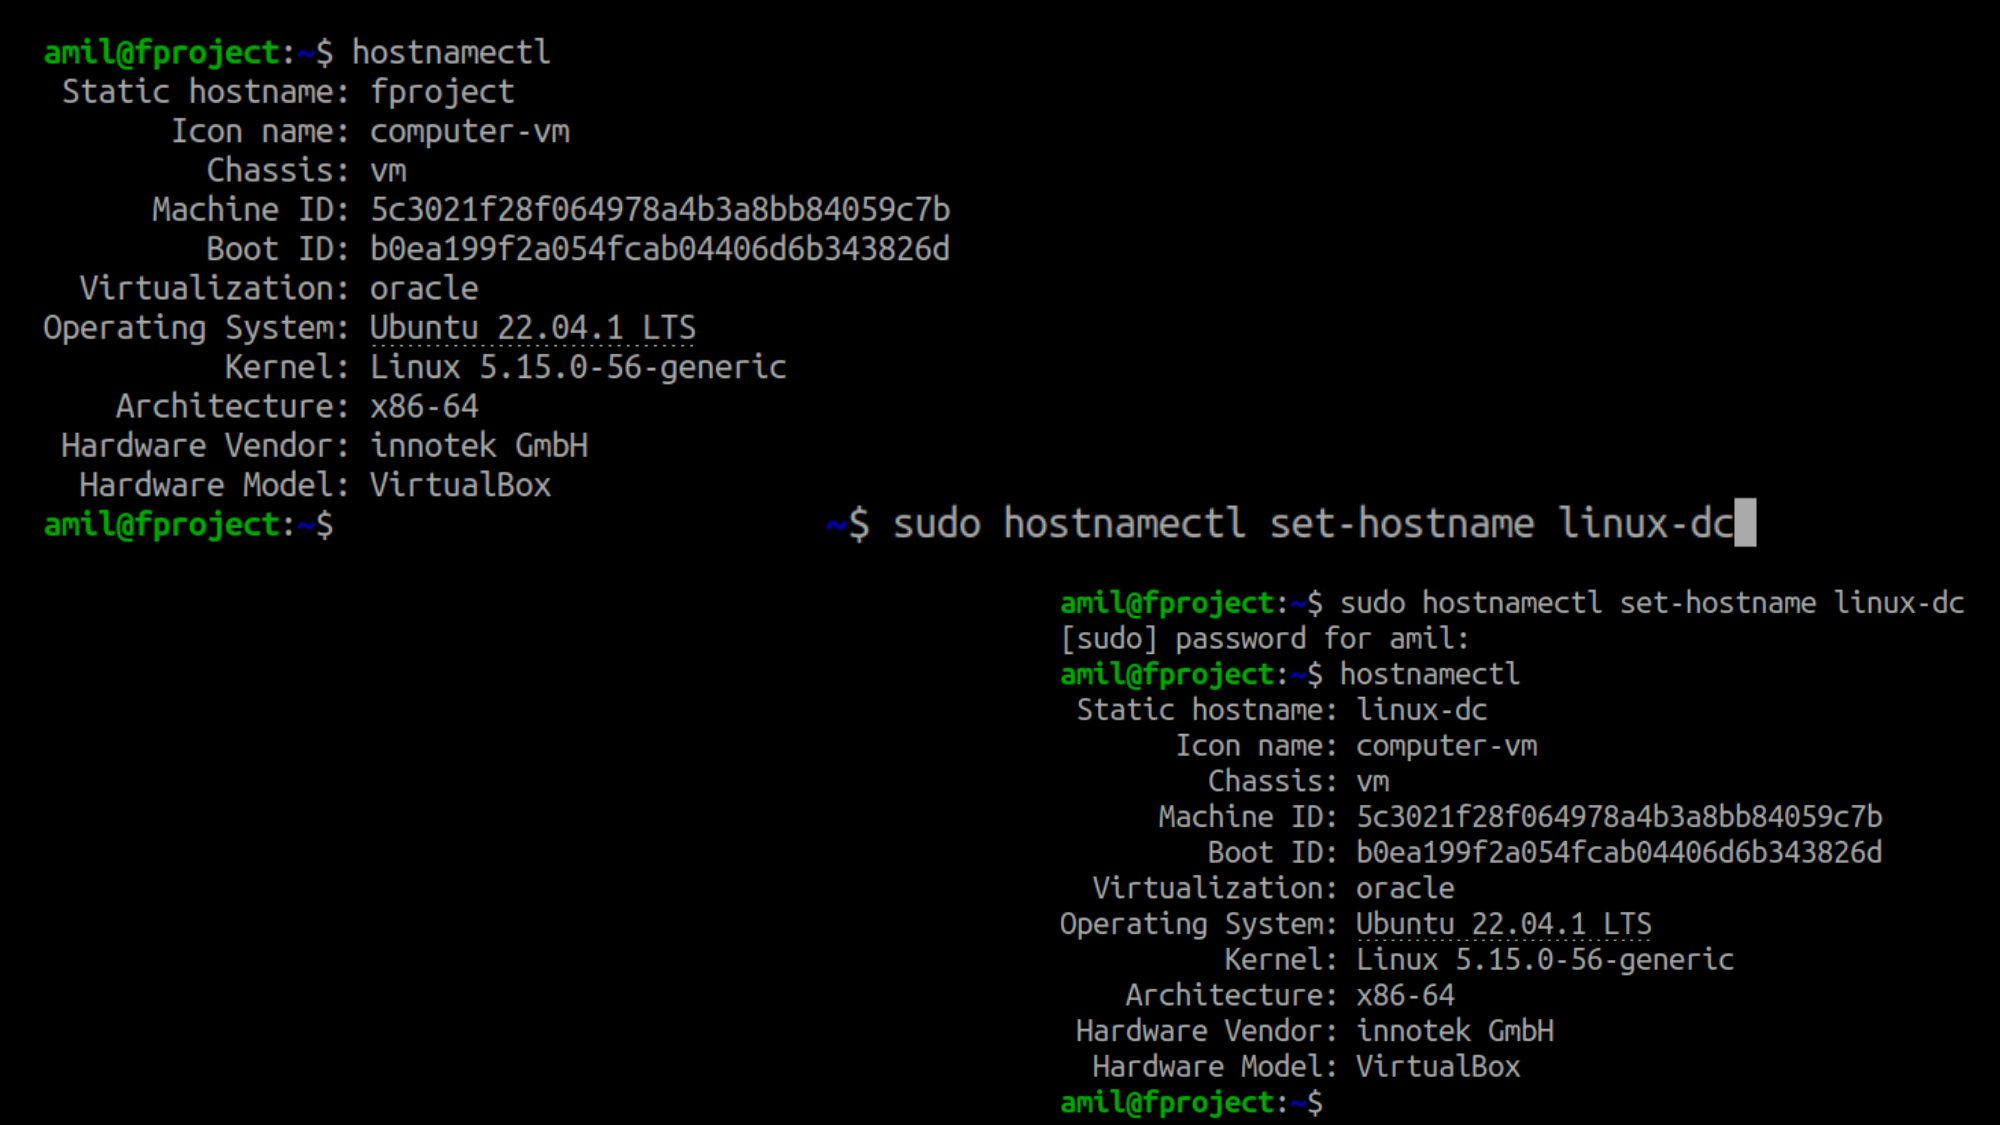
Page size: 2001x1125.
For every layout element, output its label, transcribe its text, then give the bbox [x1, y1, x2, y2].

picture [42, 34, 1781, 564]
picture [1060, 583, 2000, 1125]
text_box sudo rm -rf etc/apt/sources.list sudo software-properties-gtk [15, 26, 880, 207]
